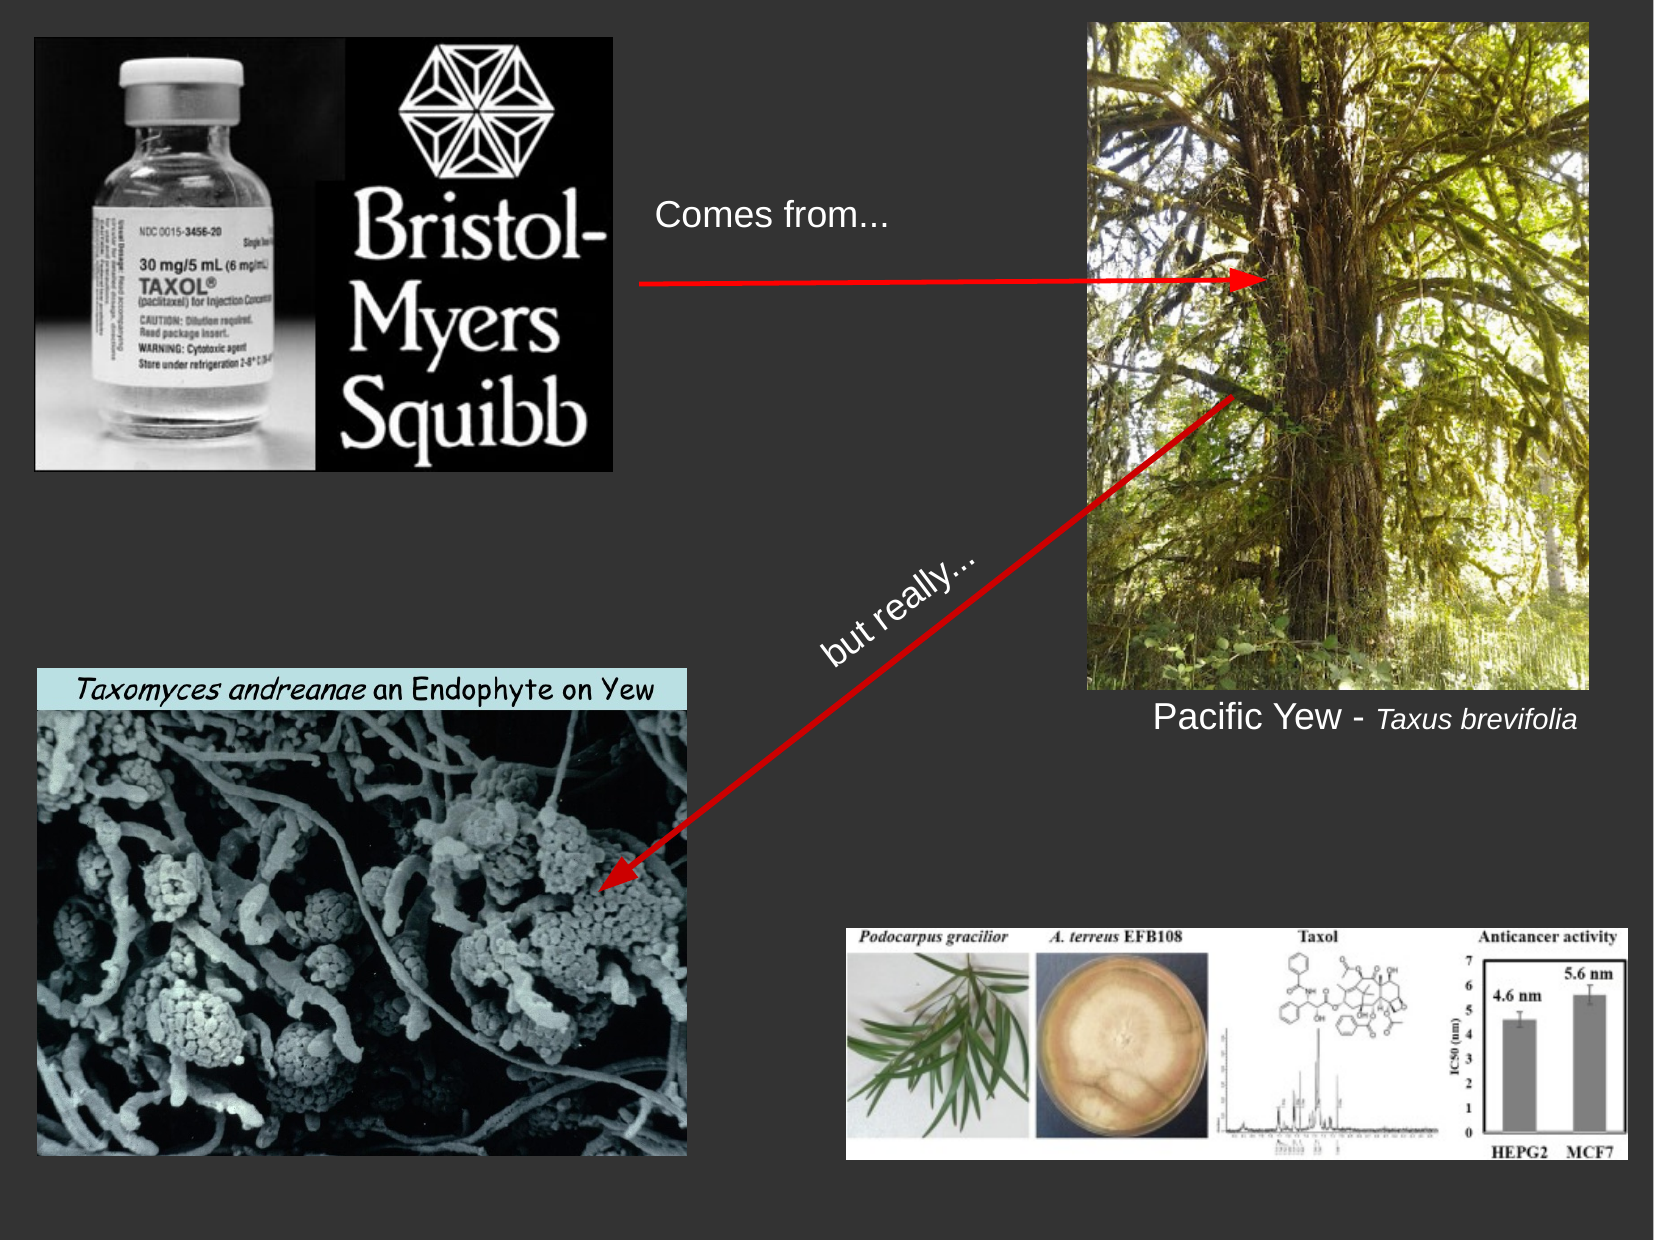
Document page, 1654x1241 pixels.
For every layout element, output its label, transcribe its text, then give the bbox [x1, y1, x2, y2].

picture [34, 37, 613, 472]
text_box Pacific Yew - Taxus brevifolia [1137, 688, 1634, 778]
picture [37, 668, 687, 1156]
text_box Comes from... [639, 185, 1046, 243]
text_box but really... [797, 462, 1073, 691]
picture [1087, 22, 1589, 690]
picture [846, 928, 1628, 1160]
